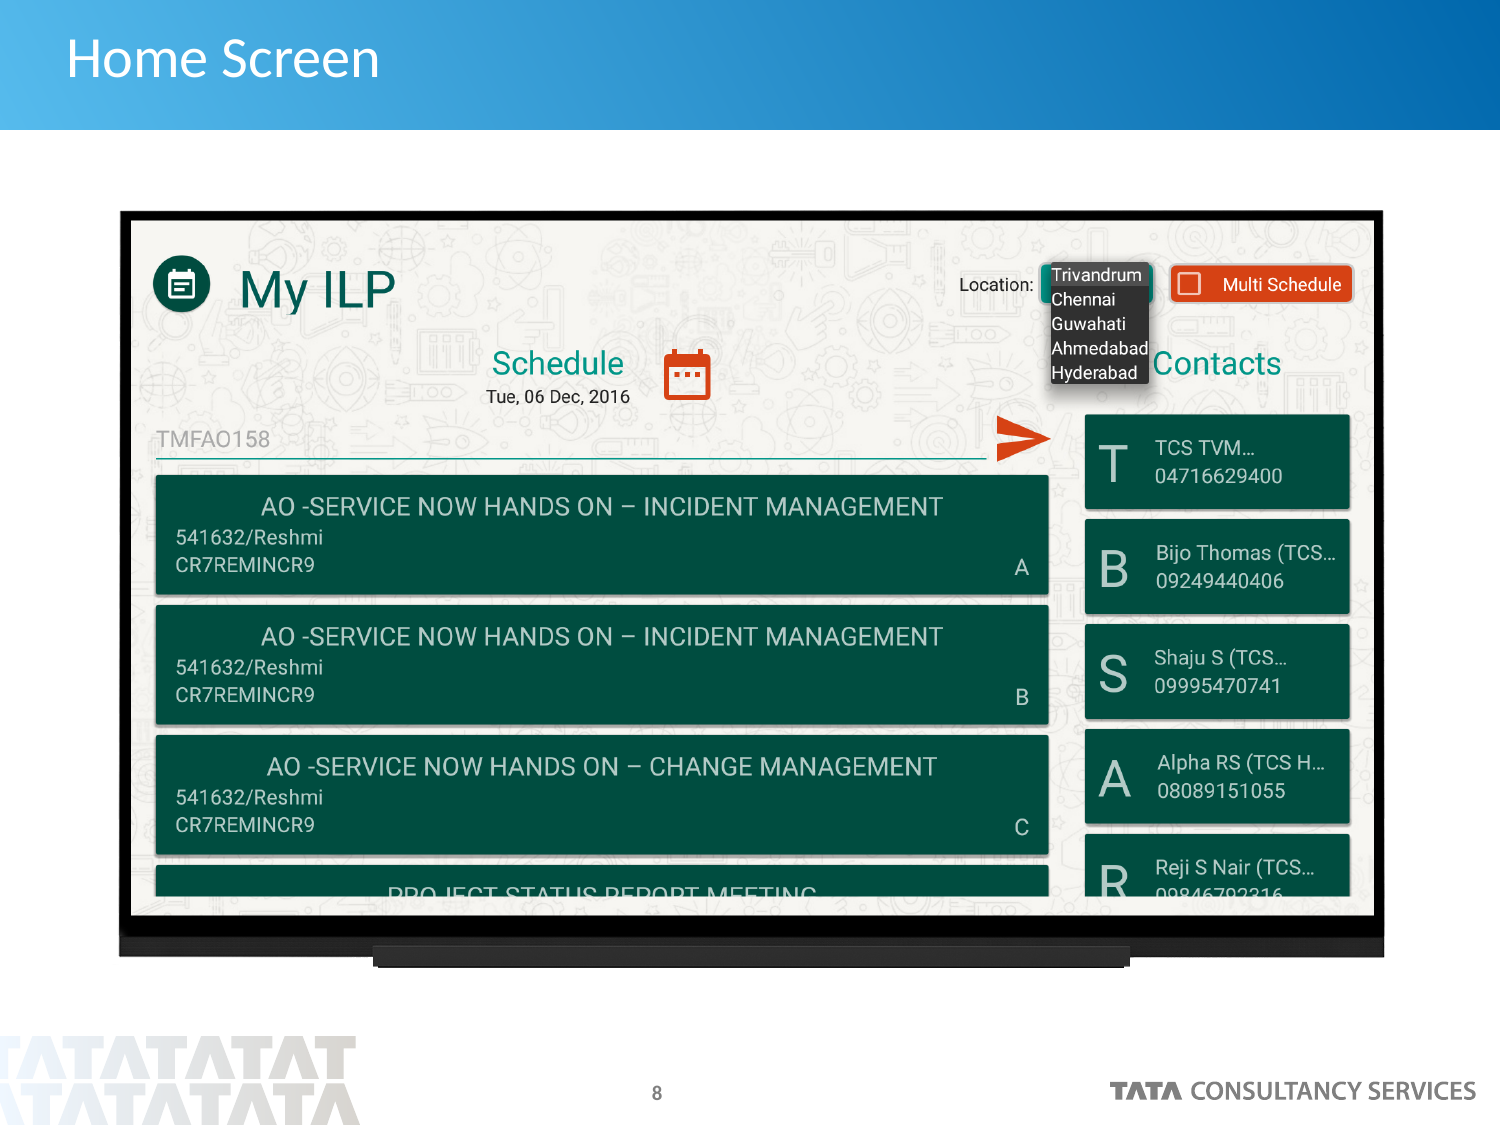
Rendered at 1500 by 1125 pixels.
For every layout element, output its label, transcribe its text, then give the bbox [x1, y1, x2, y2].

picture [105, 210, 1403, 991]
title Home Screen [66, 9, 1463, 116]
